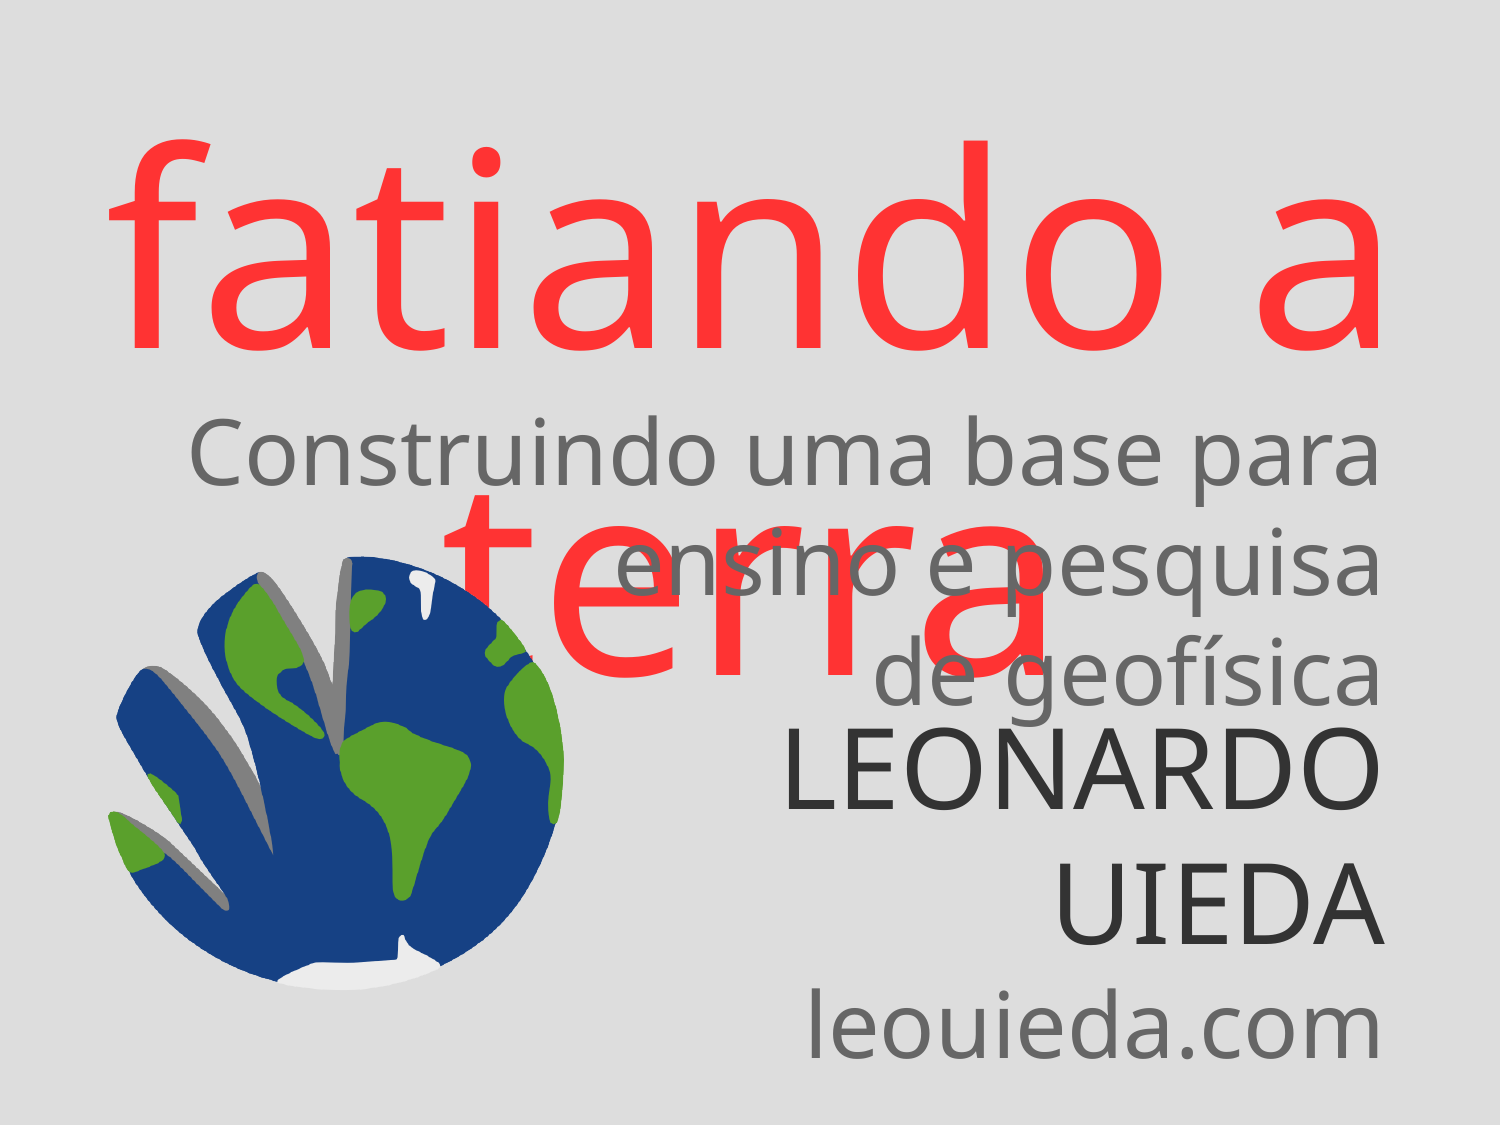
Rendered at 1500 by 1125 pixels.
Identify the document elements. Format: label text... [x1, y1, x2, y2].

title fatiando a terra [54, 68, 1453, 423]
picture [108, 655, 564, 1001]
text_box Construindo uma base para ensino e pesquisa de geofísica [54, 380, 1400, 655]
text_box LEONARDO UIEDA leouieda.com [608, 683, 1400, 980]
